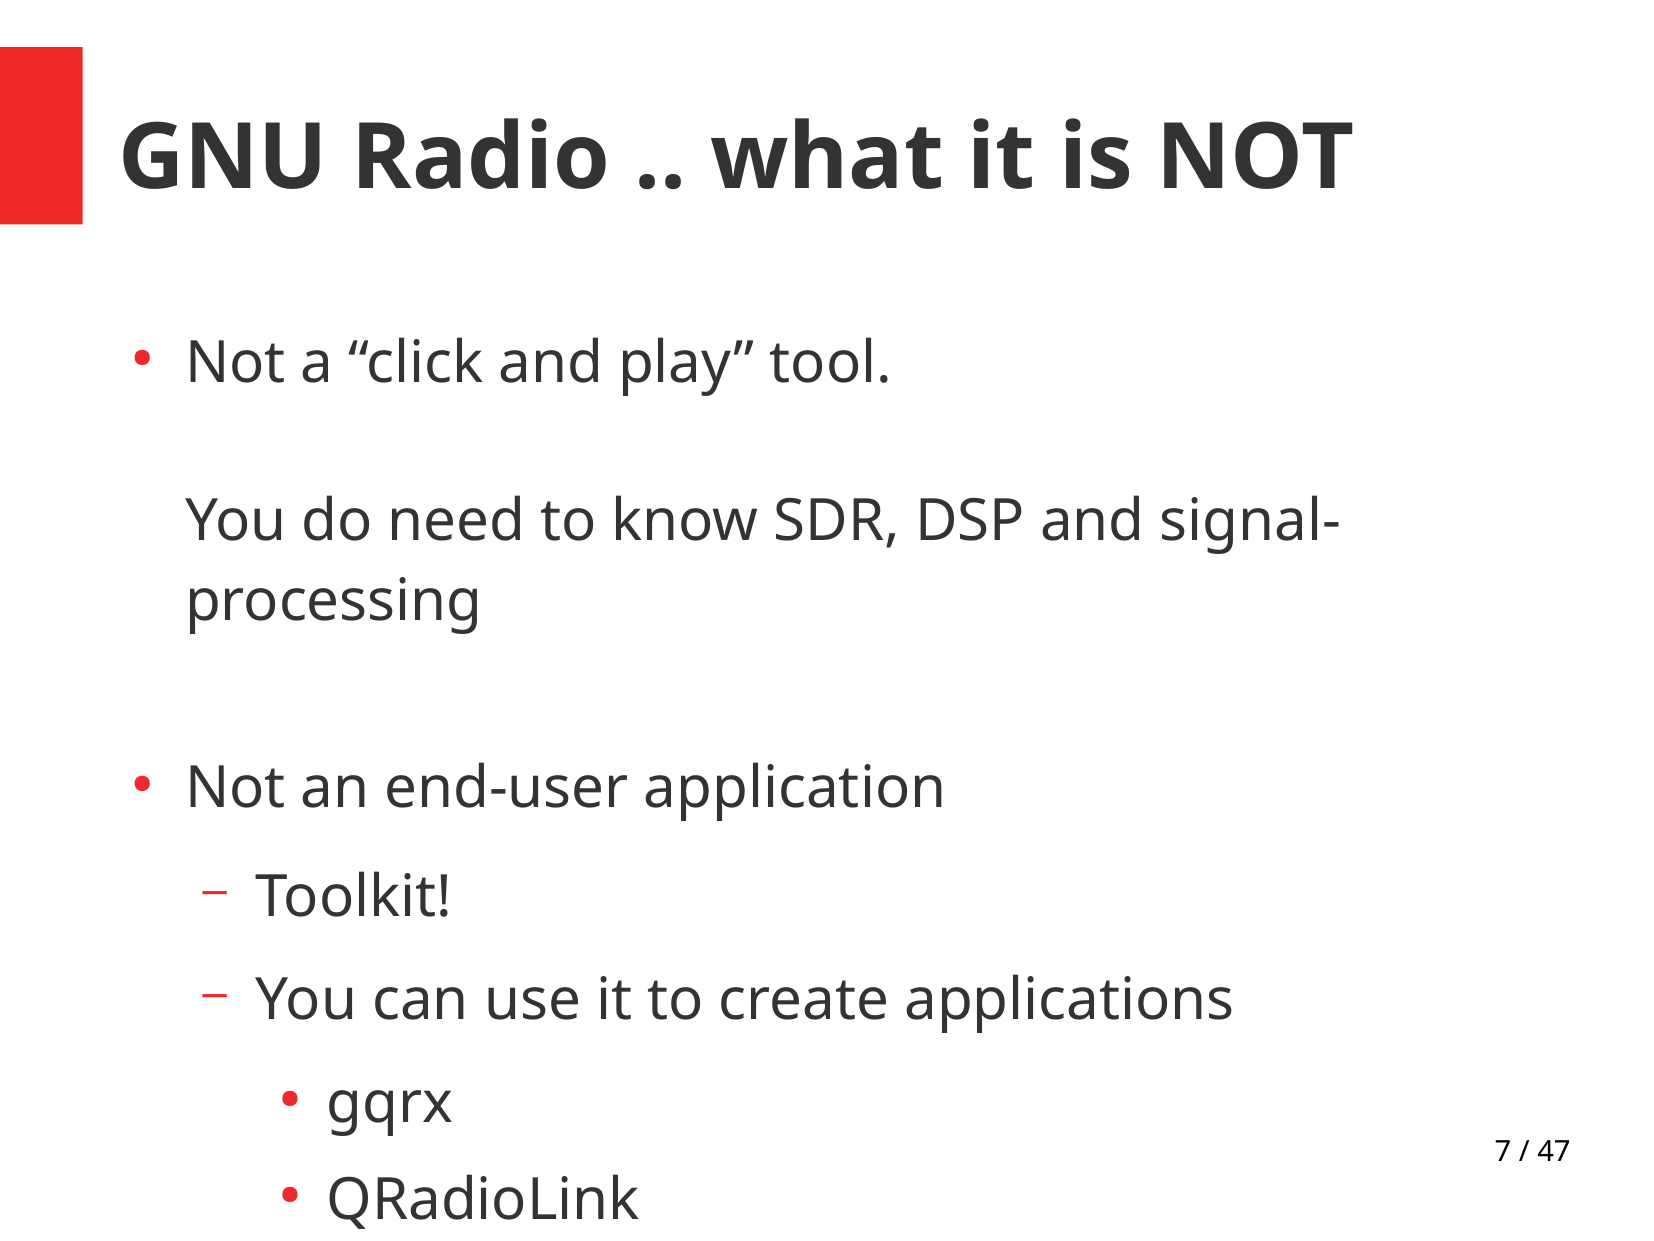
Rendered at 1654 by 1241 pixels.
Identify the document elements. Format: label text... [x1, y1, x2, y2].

list Not a “click and play” tool. You do need to know SDR, DSP and signal-processing Not an end-user application Toolkit! You can use it to create applications gqrx QRadioLink [114, 211, 1607, 1041]
title GNU Radio .. what it is NOT [118, 49, 1571, 211]
